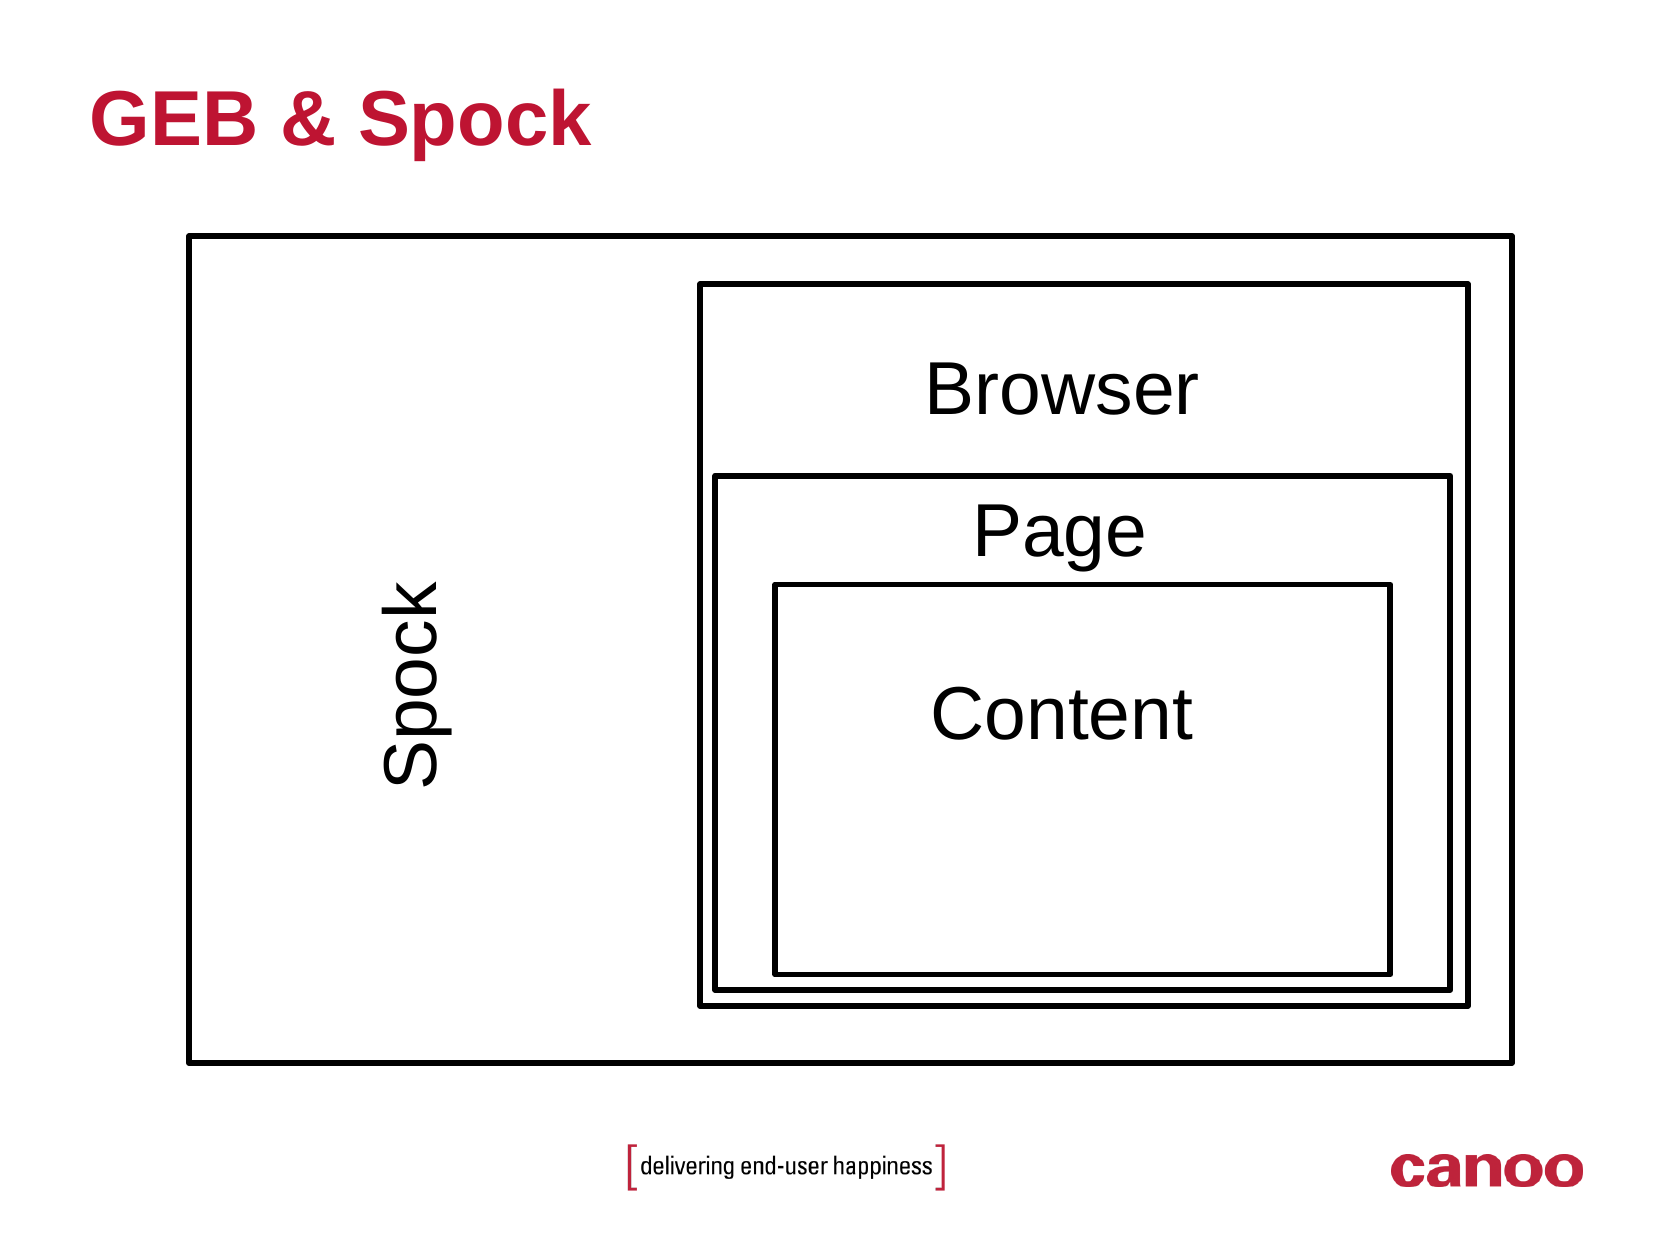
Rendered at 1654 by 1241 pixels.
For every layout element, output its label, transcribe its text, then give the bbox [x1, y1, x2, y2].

list Spock [353, 474, 462, 806]
picture [1391, 1154, 1583, 1187]
list Content [915, 656, 1247, 765]
picture [621, 1140, 951, 1194]
list Page [957, 479, 1288, 582]
title GEB & Spock [75, 60, 1591, 181]
list Browser [909, 332, 1241, 440]
